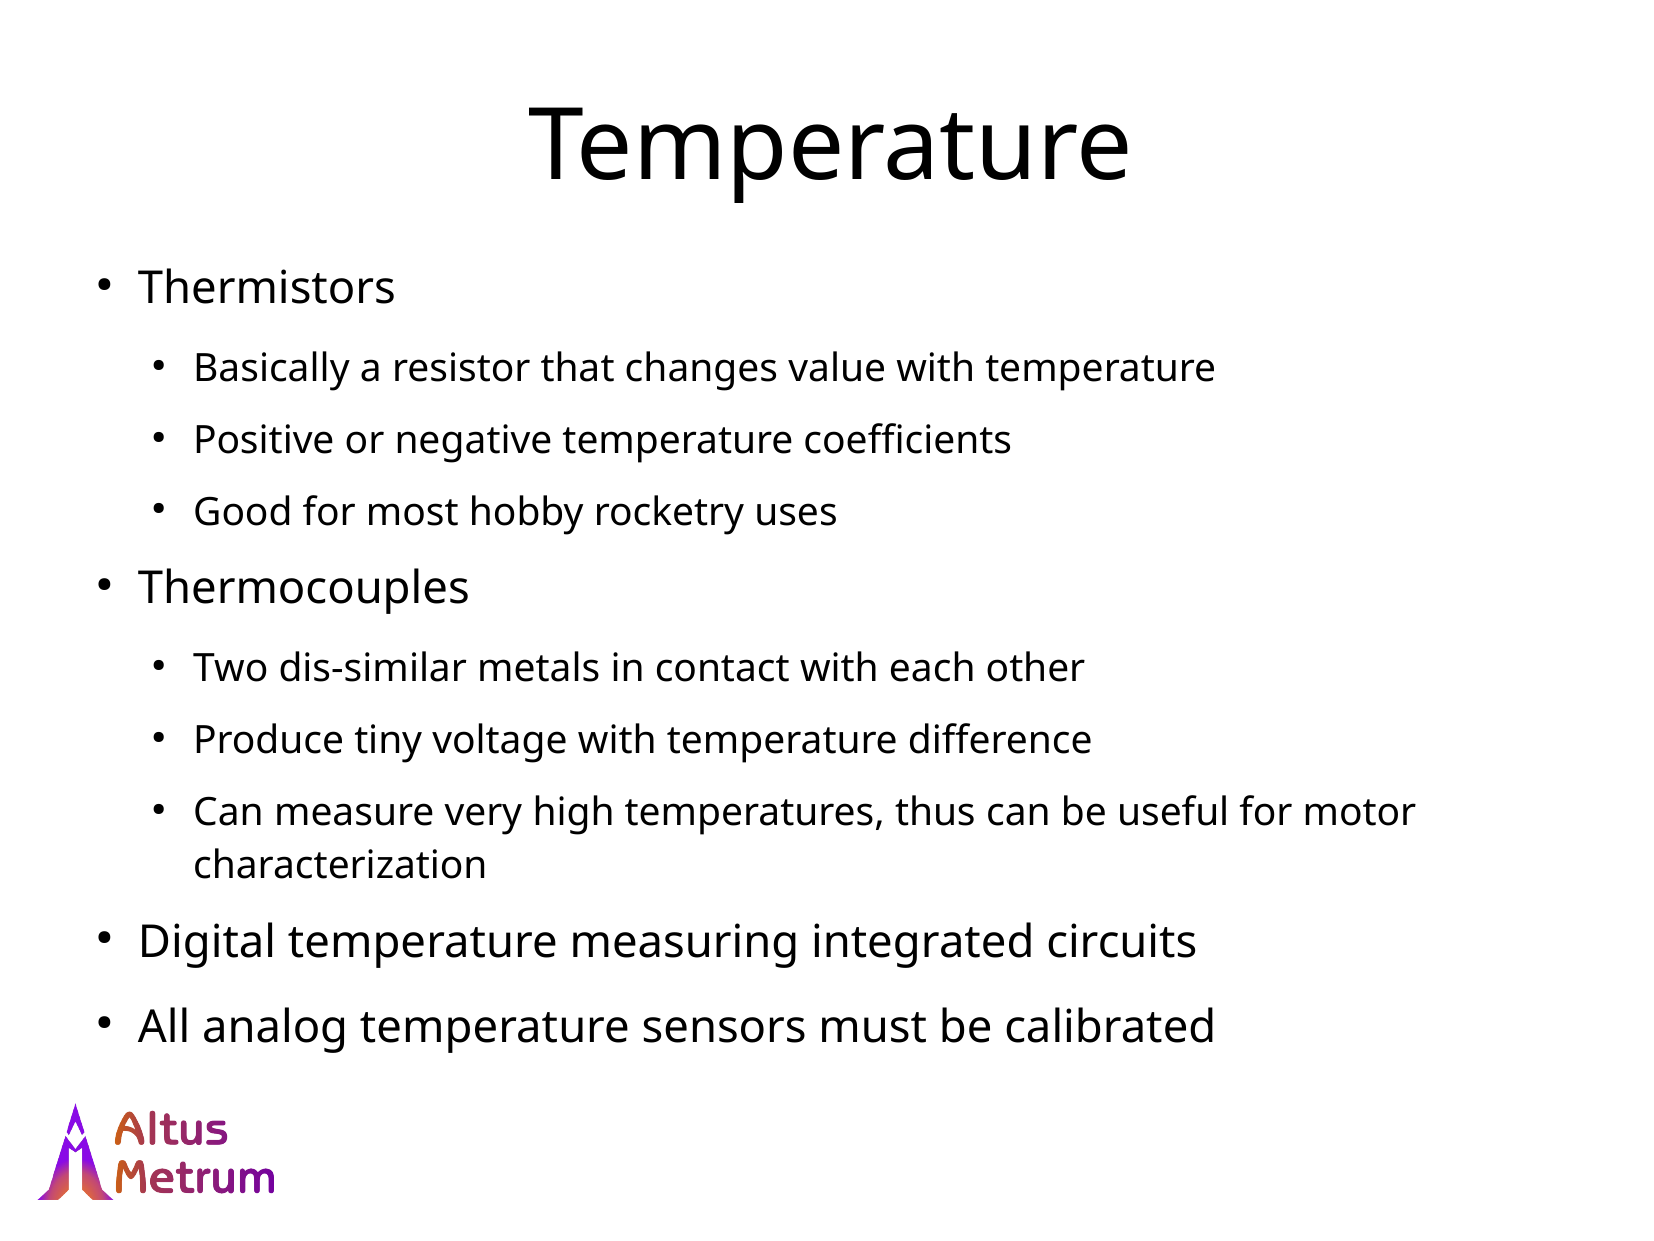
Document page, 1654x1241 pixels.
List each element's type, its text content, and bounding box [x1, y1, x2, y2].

list Thermistors Basically a resistor that changes value with temperature Positive or negative temperature coefficients Good for most hobby rocketry uses Thermocouples Two dis-similar metals in contact with each other Produce tiny voltage with temperature difference Can measure very high temperatures, thus can be useful for motor characterization Digital temperature measuring integrated circuits All analog temperature sensors must be calibrated [82, 254, 1571, 1059]
picture [37, 1103, 274, 1200]
title Temperature [86, 55, 1576, 226]
